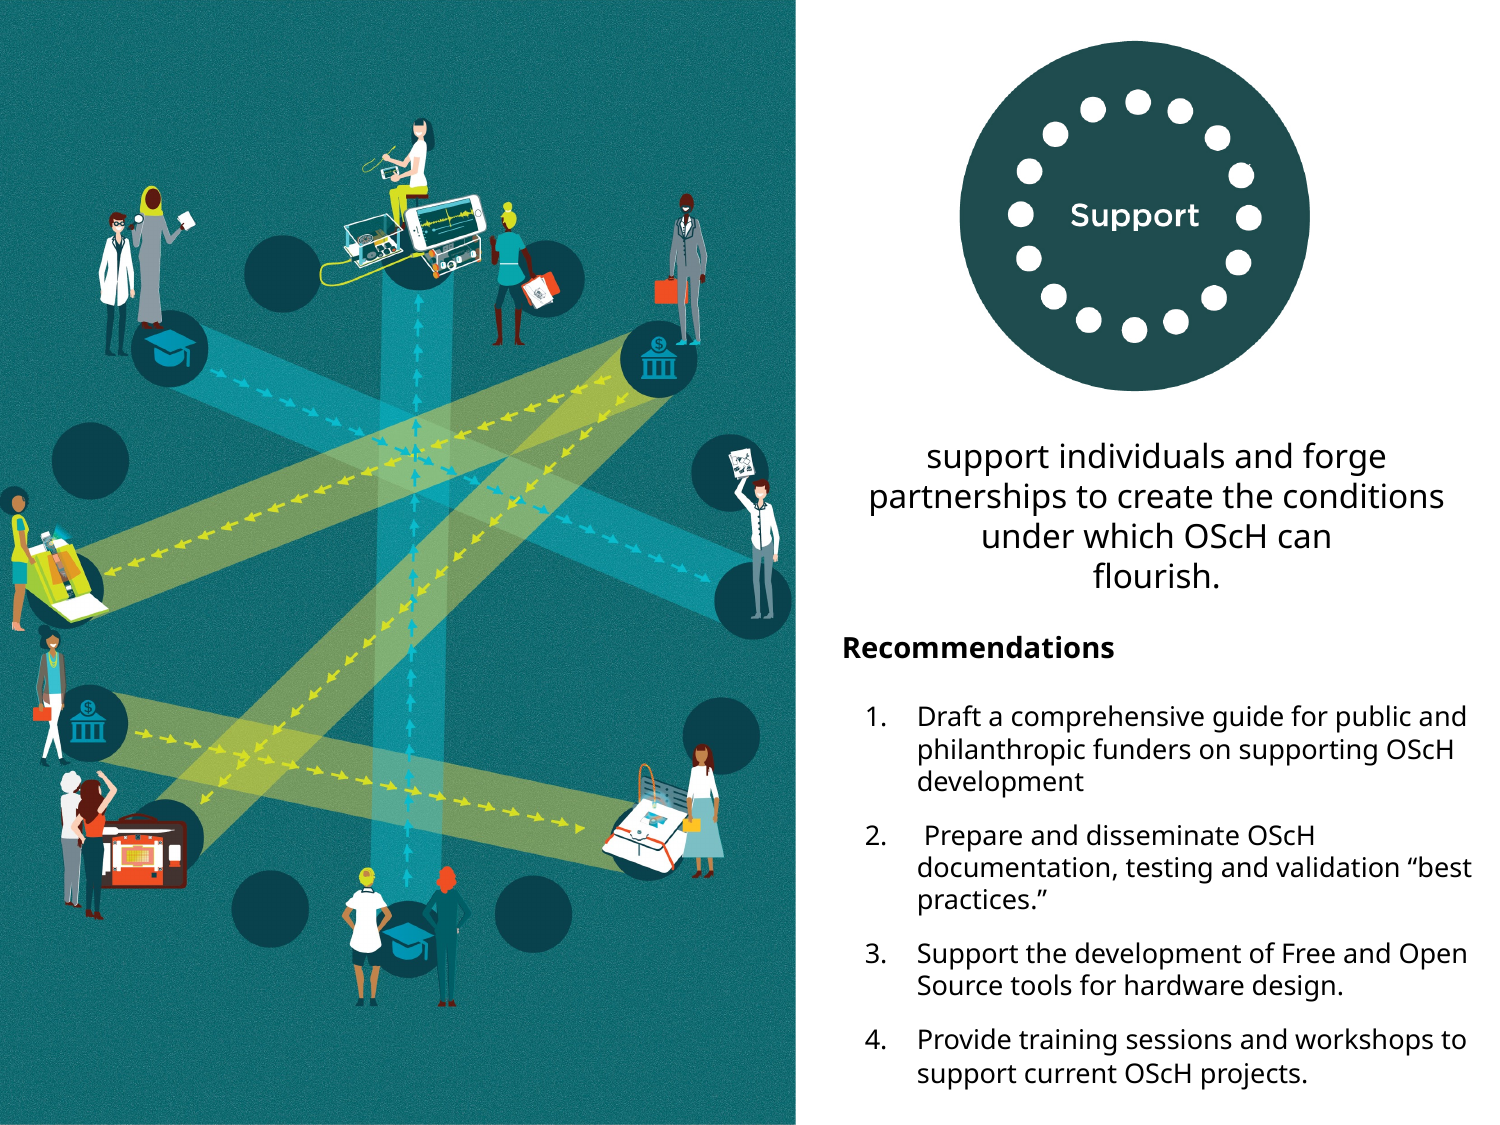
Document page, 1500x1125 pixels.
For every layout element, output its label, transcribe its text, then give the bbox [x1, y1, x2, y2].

text_box support individuals and forge partnerships to create the conditions under which OScH can flourish. Recommendations Draft a comprehensive guide for public and philanthropic funders on supporting OScH development Prepare and disseminate OScH documentation, testing and validation “best practices.” Support the development of Free and Open Source tools for hardware design. Provide training sessions and workshops to support current OScH projects. [826, 504, 1488, 1125]
picture [0, 0, 796, 1125]
picture [945, 25, 1321, 405]
